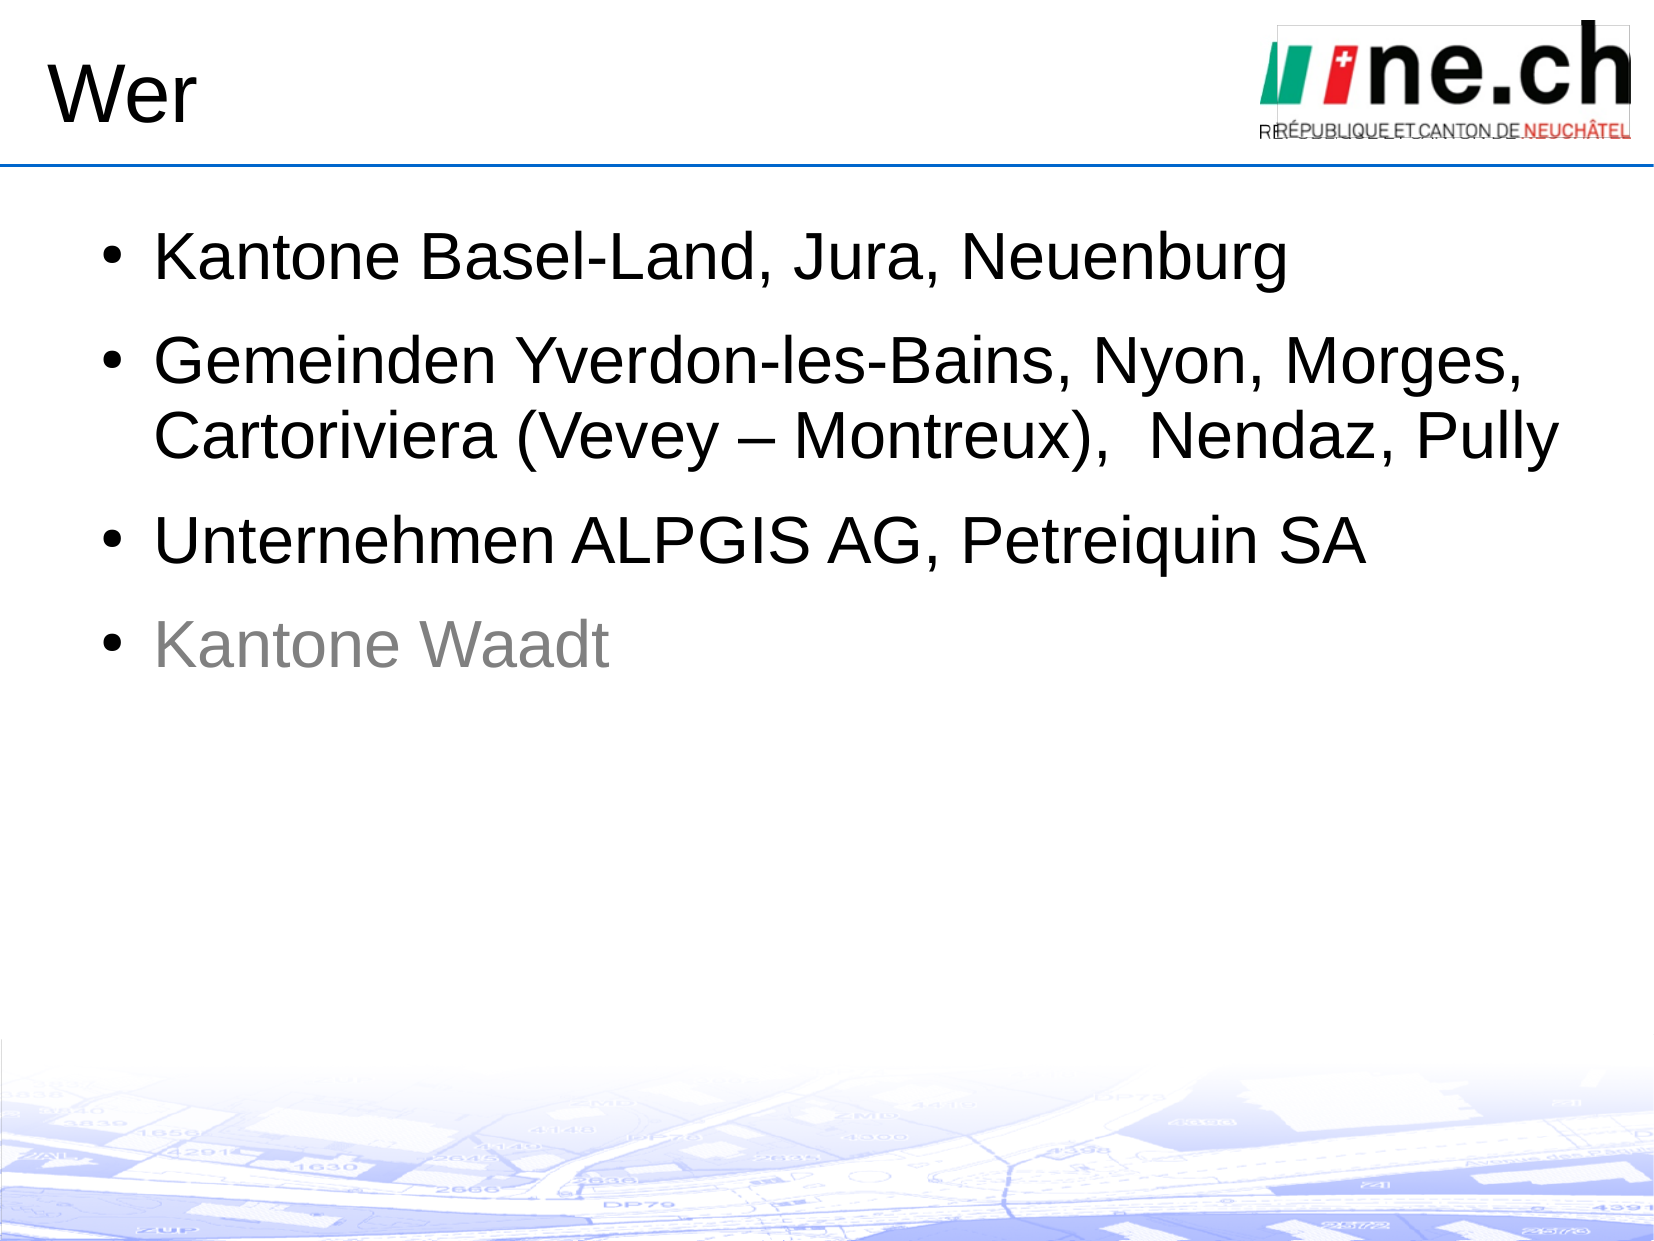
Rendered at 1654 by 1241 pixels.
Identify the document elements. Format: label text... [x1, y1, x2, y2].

list Kantone Basel-Land, Jura, Neuenburg Gemeinden Yverdon-les-Bains, Nyon, Morges, Cartoriviera (Vevey – Montreux), Nendaz, Pully Unternehmen ALPGIS AG, Petreiquin SA Kantone Waadt [82, 219, 1571, 939]
picture [0, 1040, 1654, 1241]
picture [1536, 24, 1631, 139]
title Wer [47, 0, 1536, 198]
